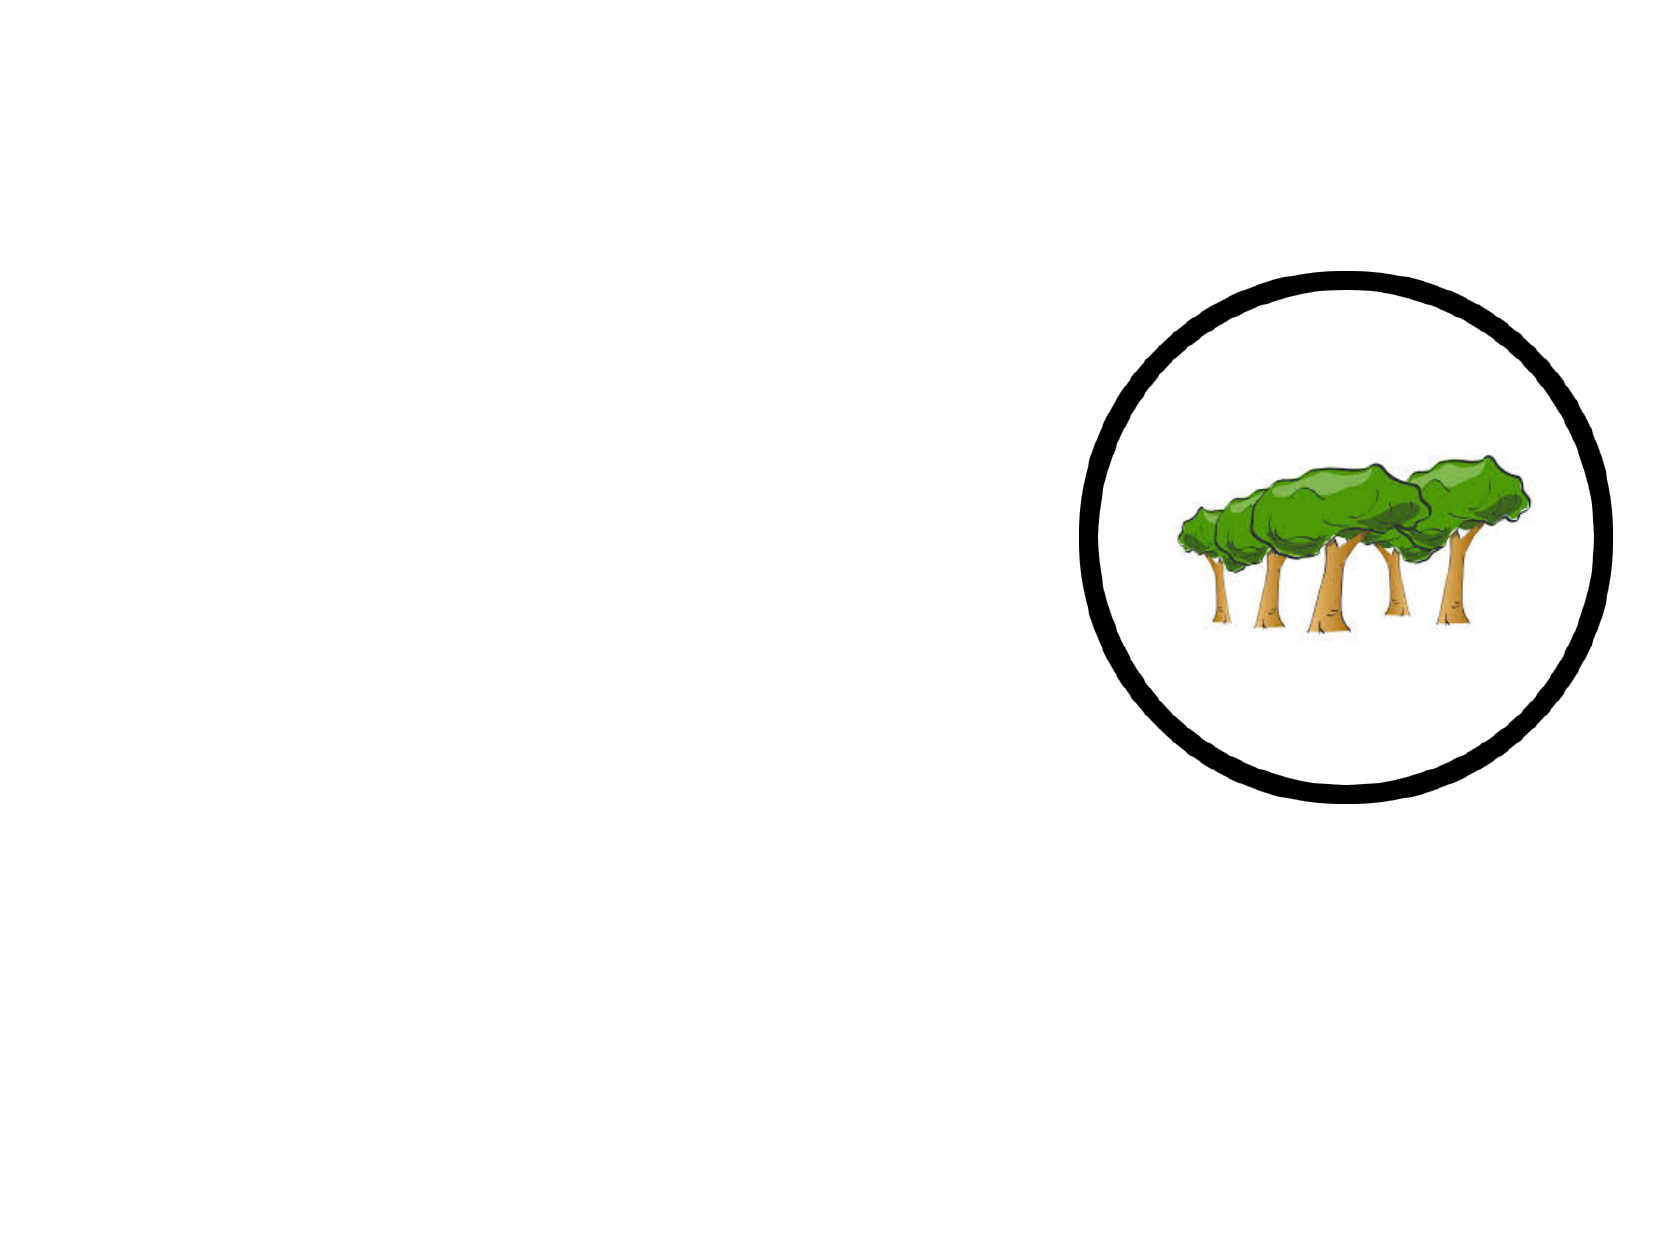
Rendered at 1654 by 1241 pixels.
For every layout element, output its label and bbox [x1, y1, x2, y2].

picture [1074, 263, 1621, 811]
